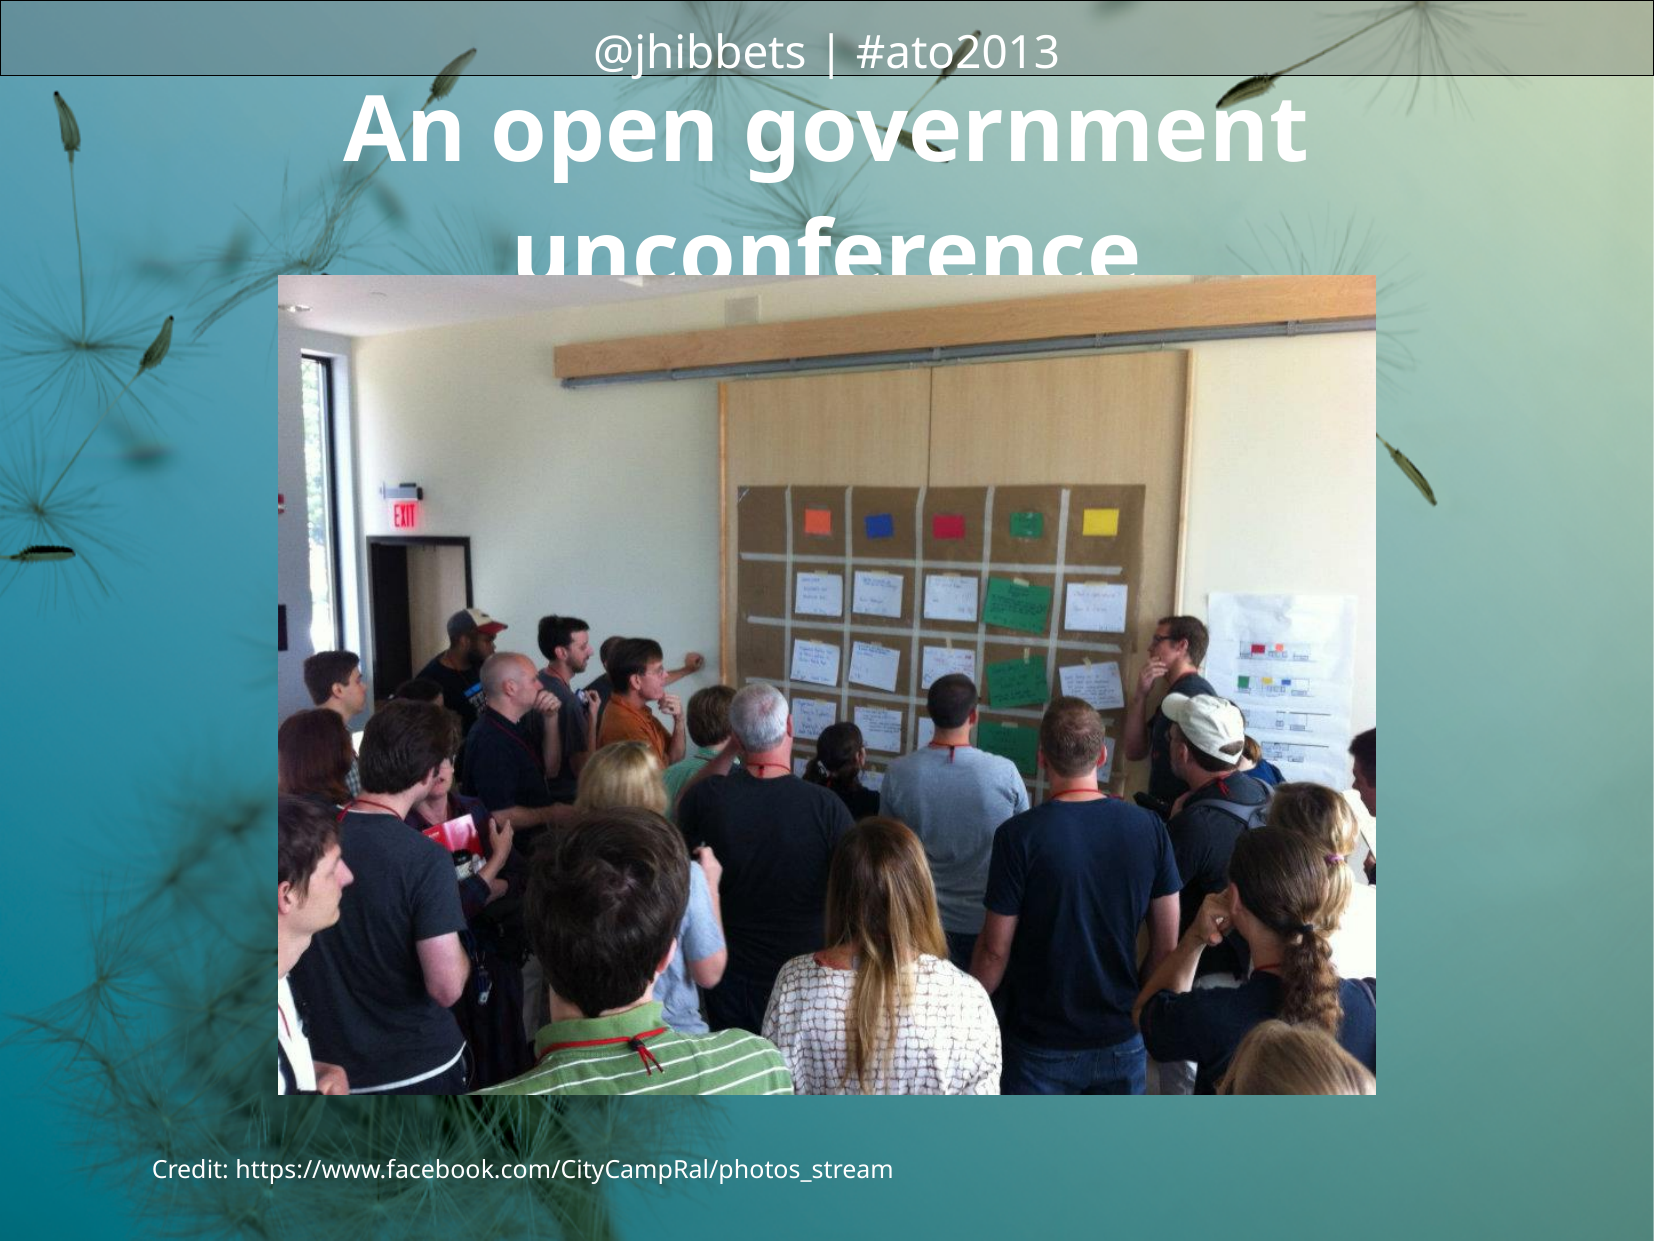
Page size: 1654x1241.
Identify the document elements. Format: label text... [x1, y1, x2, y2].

title An open government unconference [82, 84, 1571, 292]
picture [0, 76, 1654, 1241]
text_box Credit: https://www.facebook.com/CityCampRal/photos_stream [137, 1144, 922, 1188]
